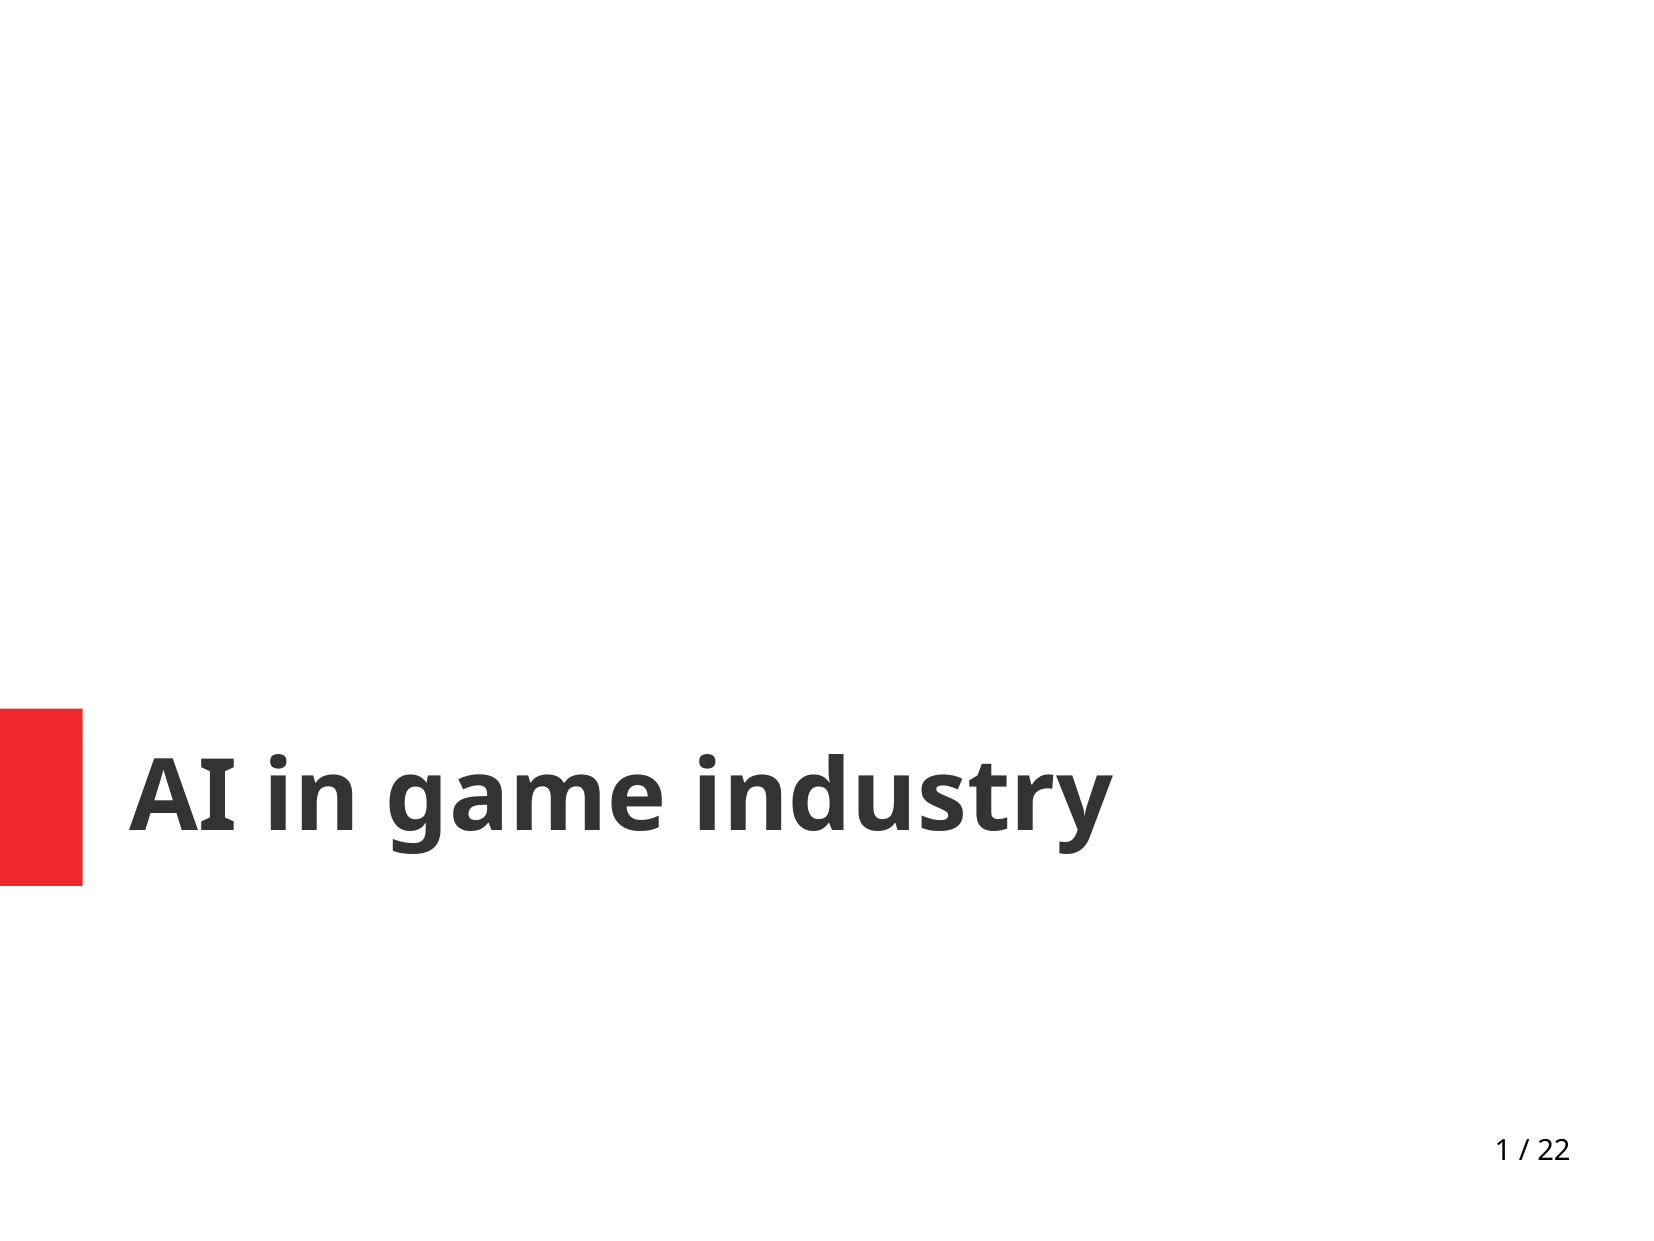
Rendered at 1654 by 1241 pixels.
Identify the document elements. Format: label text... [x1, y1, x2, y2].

title AI in game industry [129, 655, 1536, 928]
